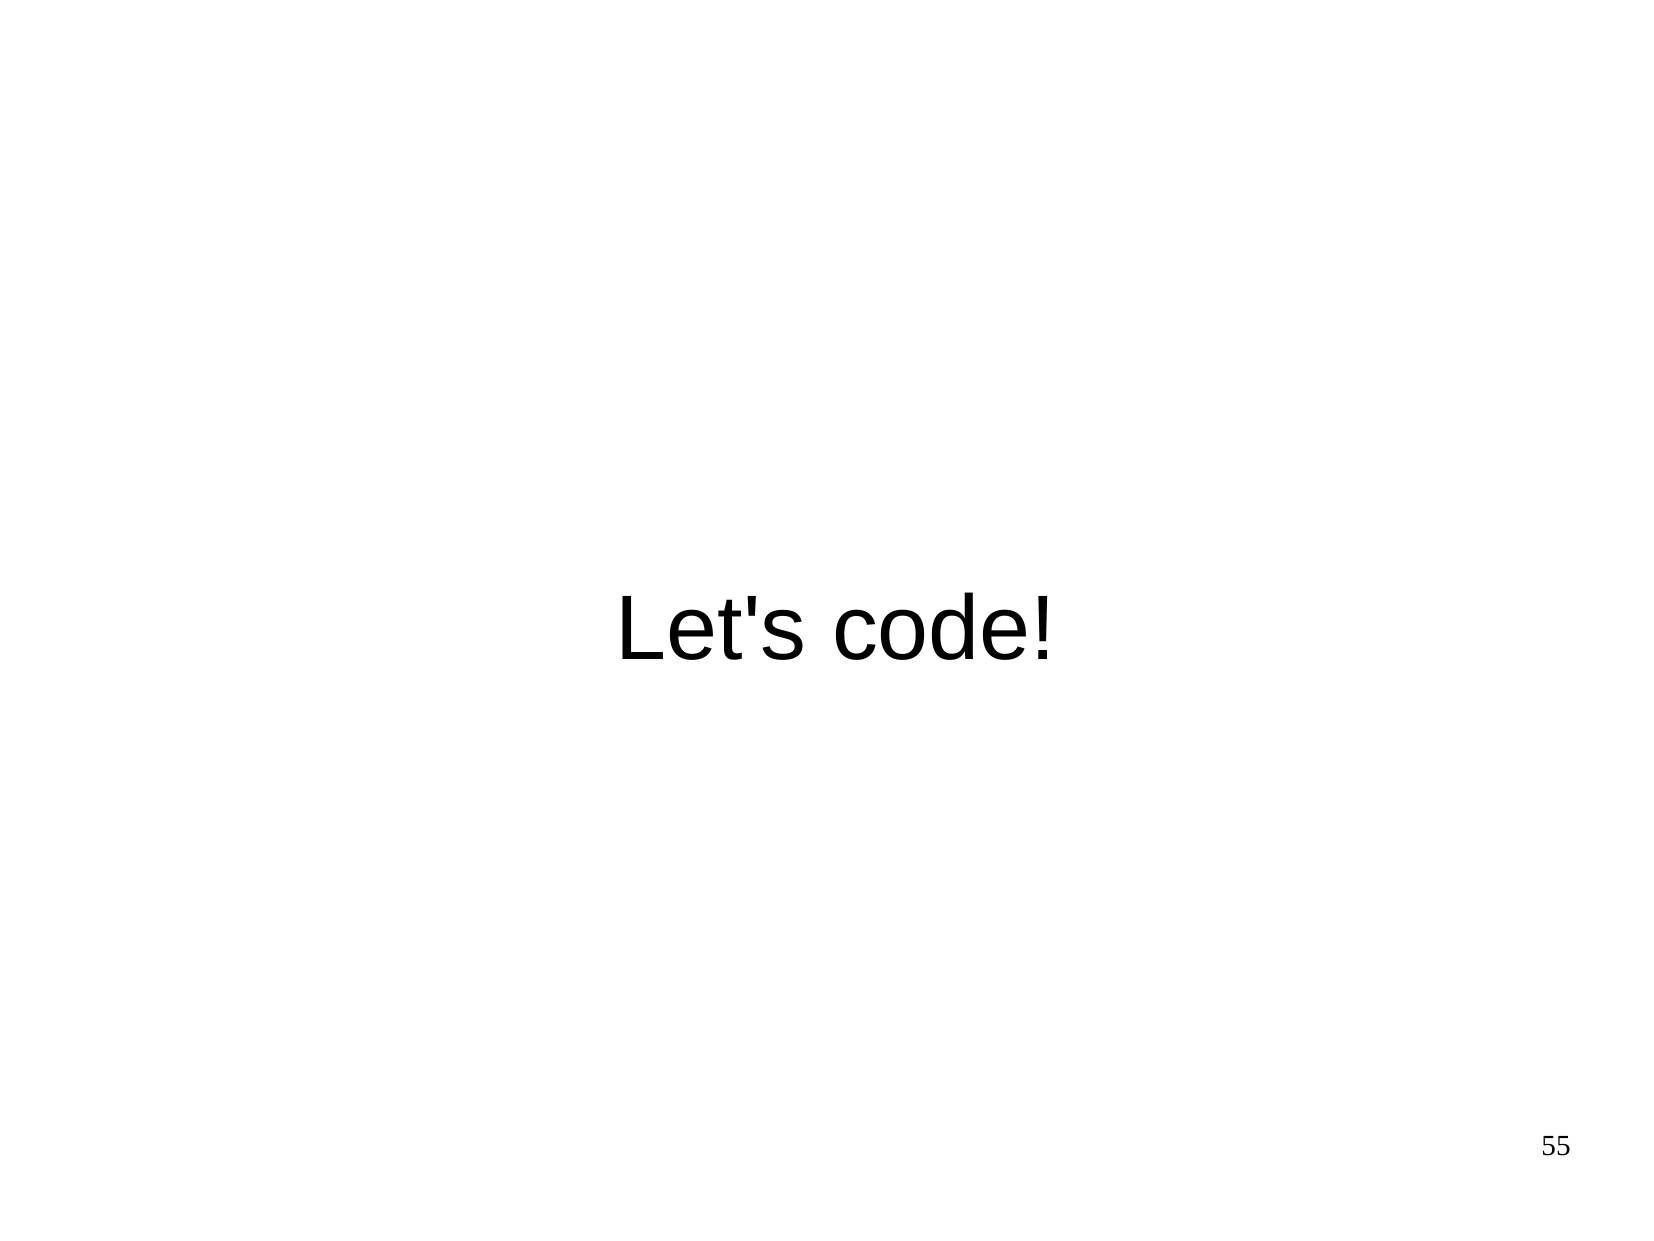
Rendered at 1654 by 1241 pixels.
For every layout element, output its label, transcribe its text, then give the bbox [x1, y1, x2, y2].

text_box Let's code! [438, 576, 1235, 680]
